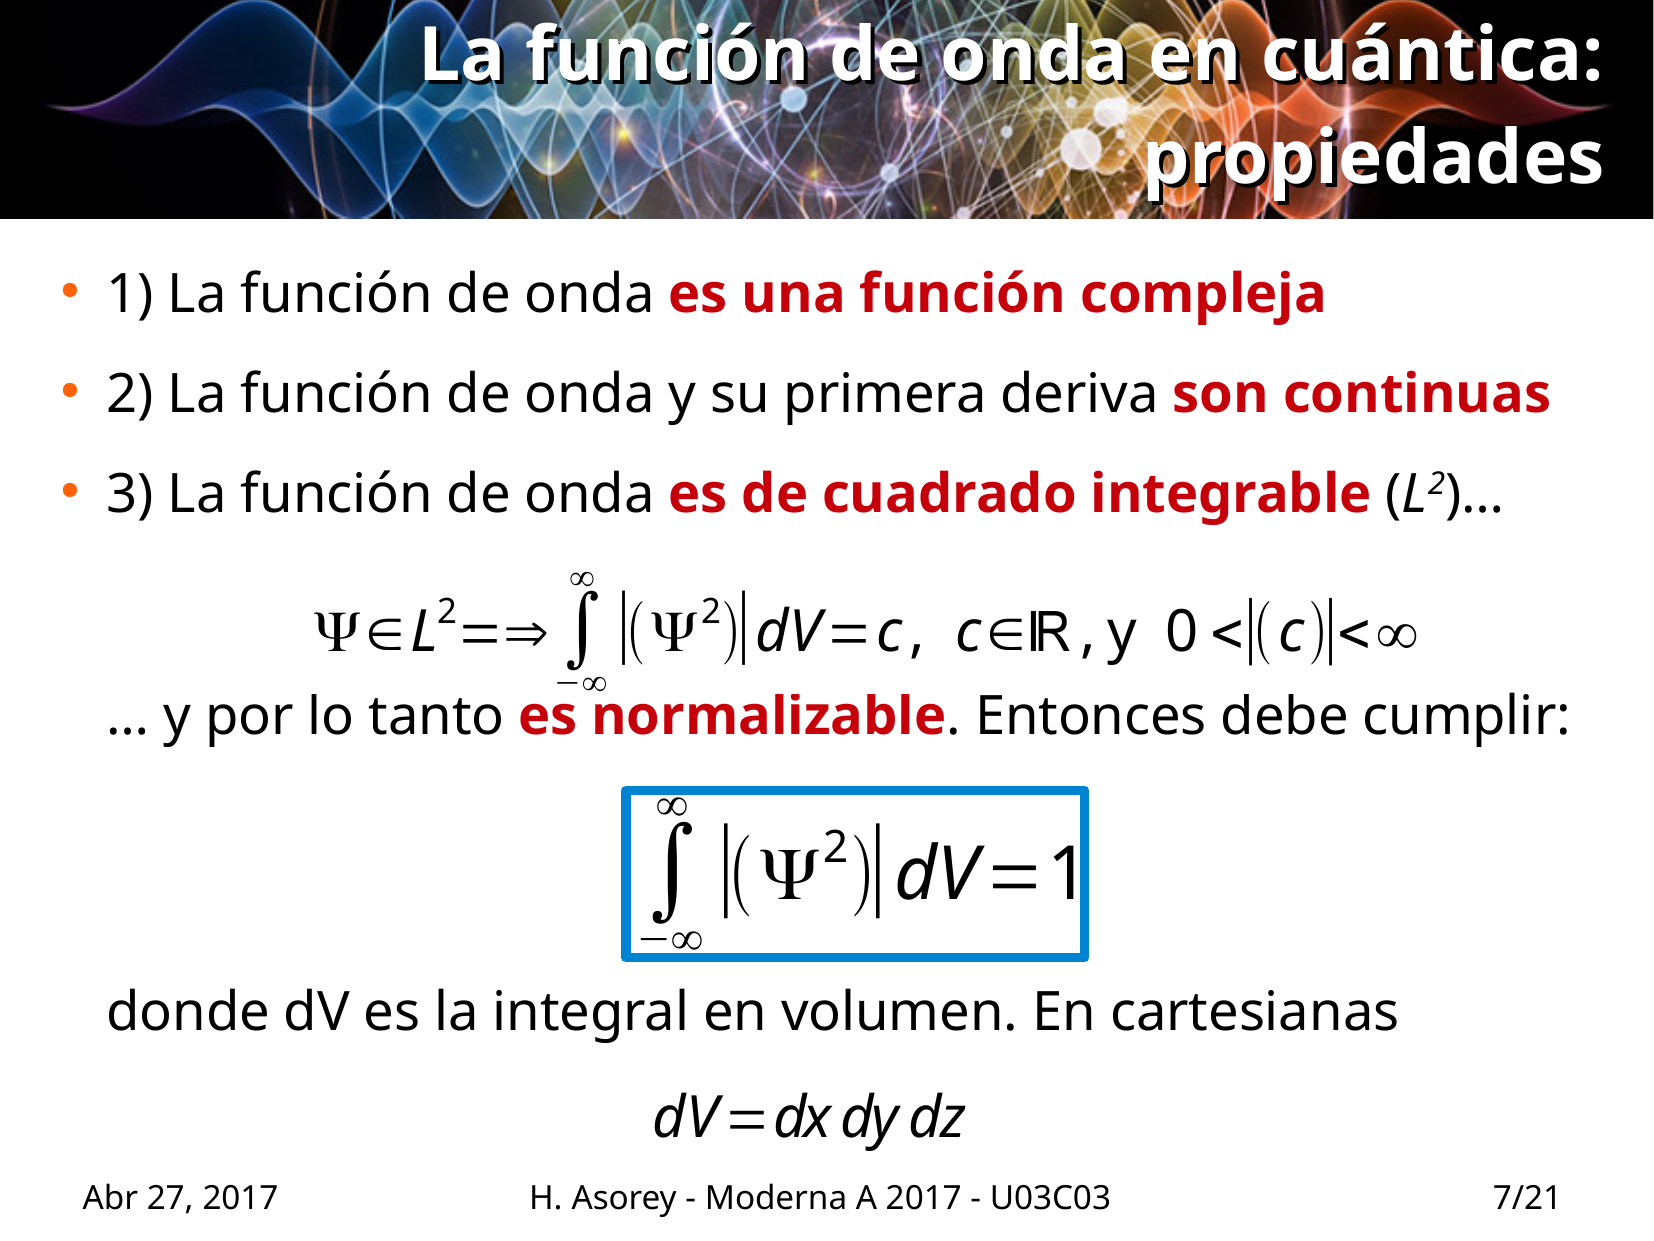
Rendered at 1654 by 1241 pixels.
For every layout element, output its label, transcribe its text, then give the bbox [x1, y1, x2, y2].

title La función de onda en cuántica: propiedades [45, 15, 1606, 191]
picture [0, 0, 1654, 219]
chart [645, 1081, 974, 1153]
chart [304, 570, 1426, 694]
list 1) La función de onda es una función compleja 2) La función de onda y su primera deriva son continuas 3) La función de onda es de cuadrado integrable (L2)… … y por lo tanto es normalizable. Entonces debe cumplir: donde dV es la integral en volumen. En cartesianas [45, 255, 1606, 1156]
chart [630, 795, 1081, 954]
